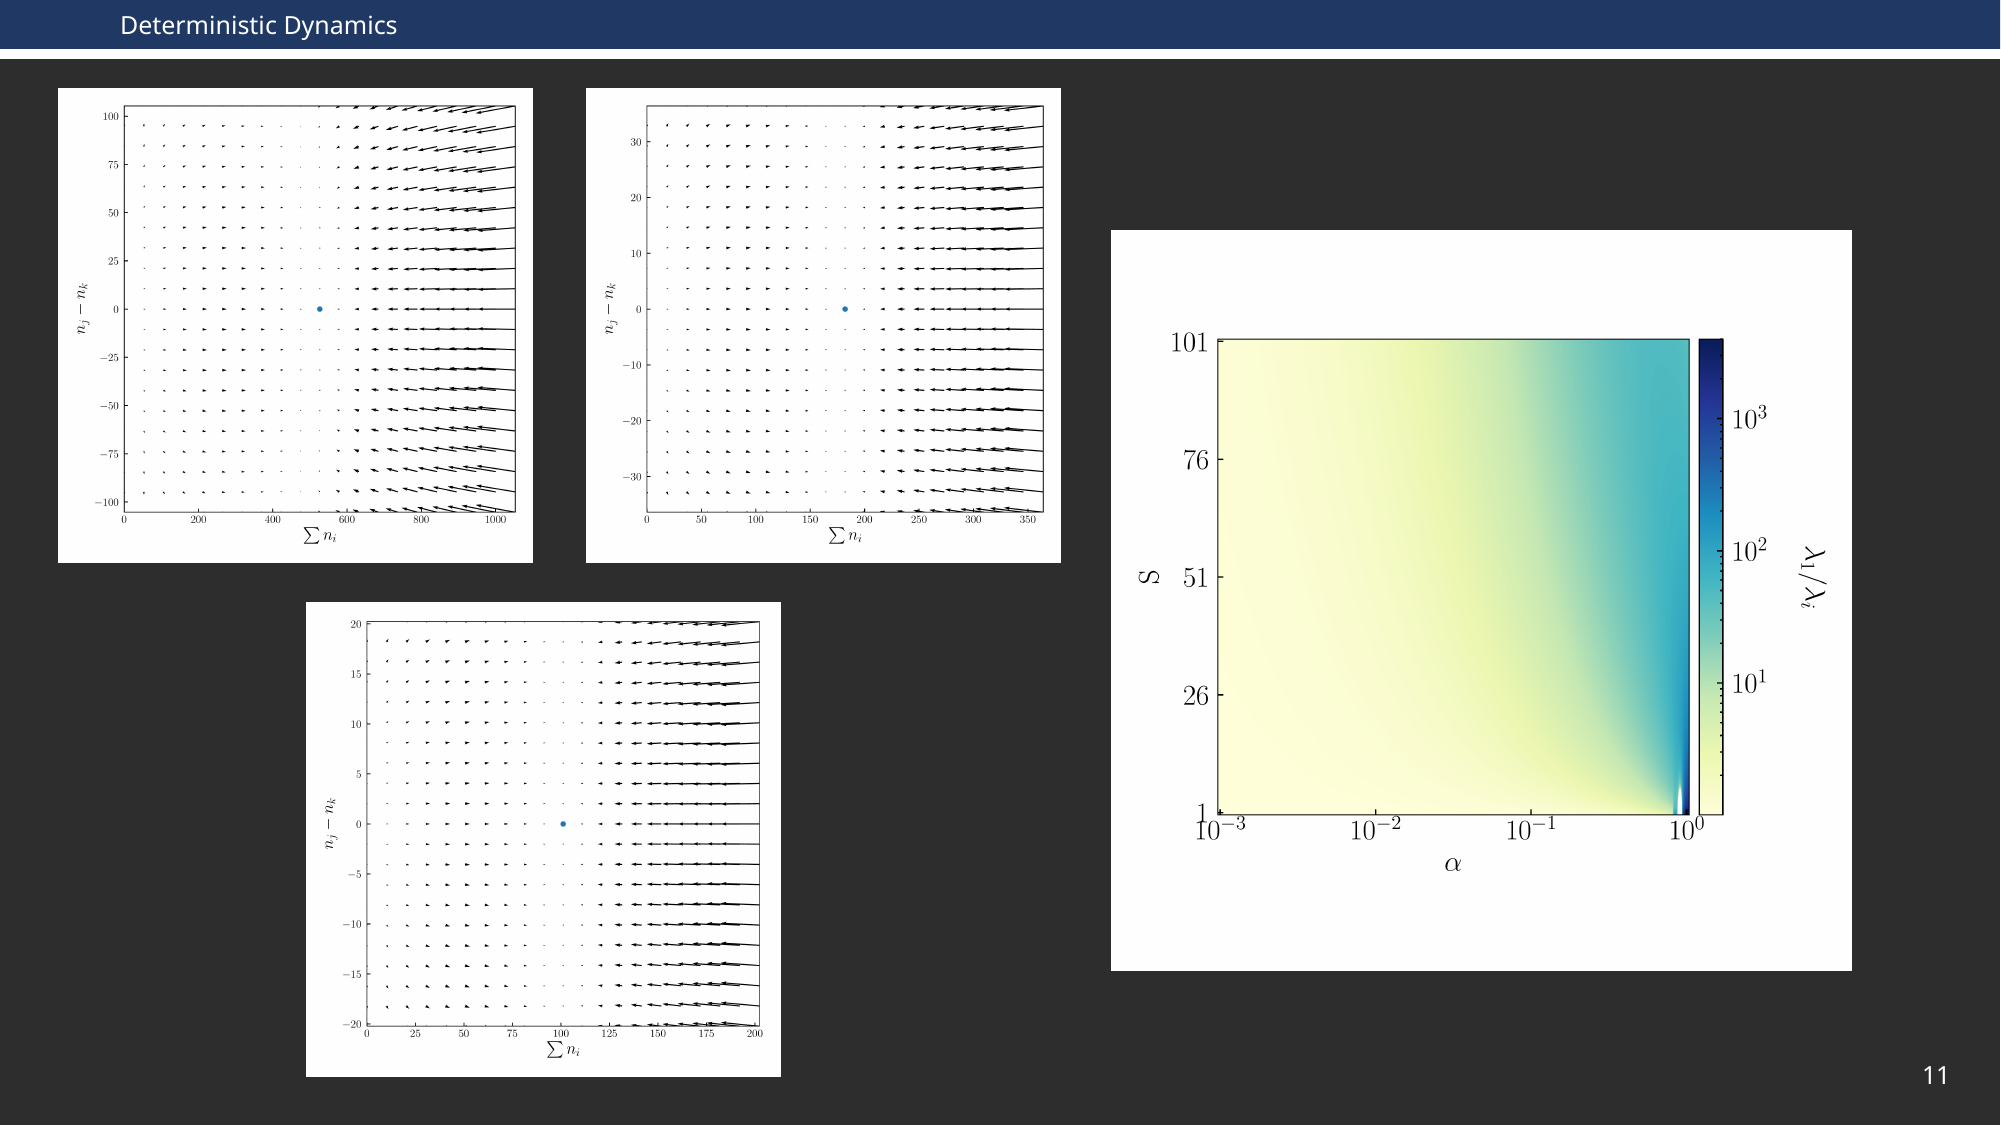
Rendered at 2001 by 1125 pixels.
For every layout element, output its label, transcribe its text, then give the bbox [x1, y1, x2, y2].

picture [306, 602, 781, 1077]
picture [58, 88, 533, 563]
footer Deterministic Dynamics [0, 0, 519, 51]
slide_number <number> [1515, 1046, 1966, 1107]
picture [586, 88, 1061, 563]
picture [1111, 230, 1852, 972]
